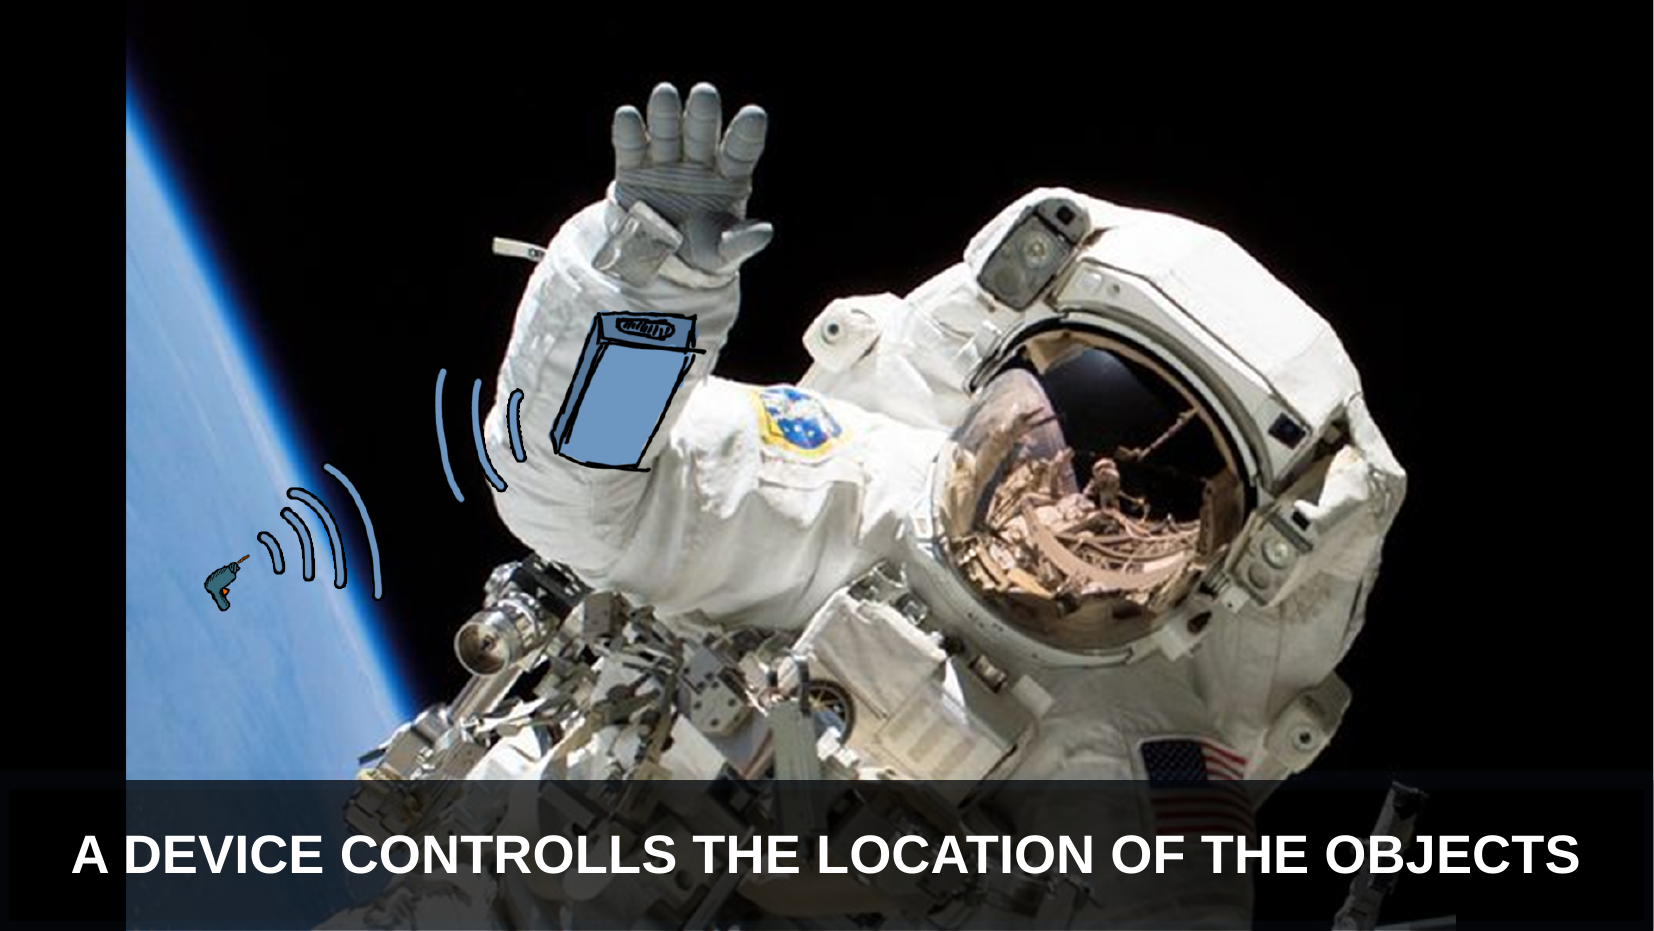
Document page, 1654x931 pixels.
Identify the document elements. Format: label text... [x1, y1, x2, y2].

text_box A DEVICE CONTROLLS THE LOCATION OF THE OBJECTS [0, 780, 1654, 931]
picture [0, 0, 1654, 780]
